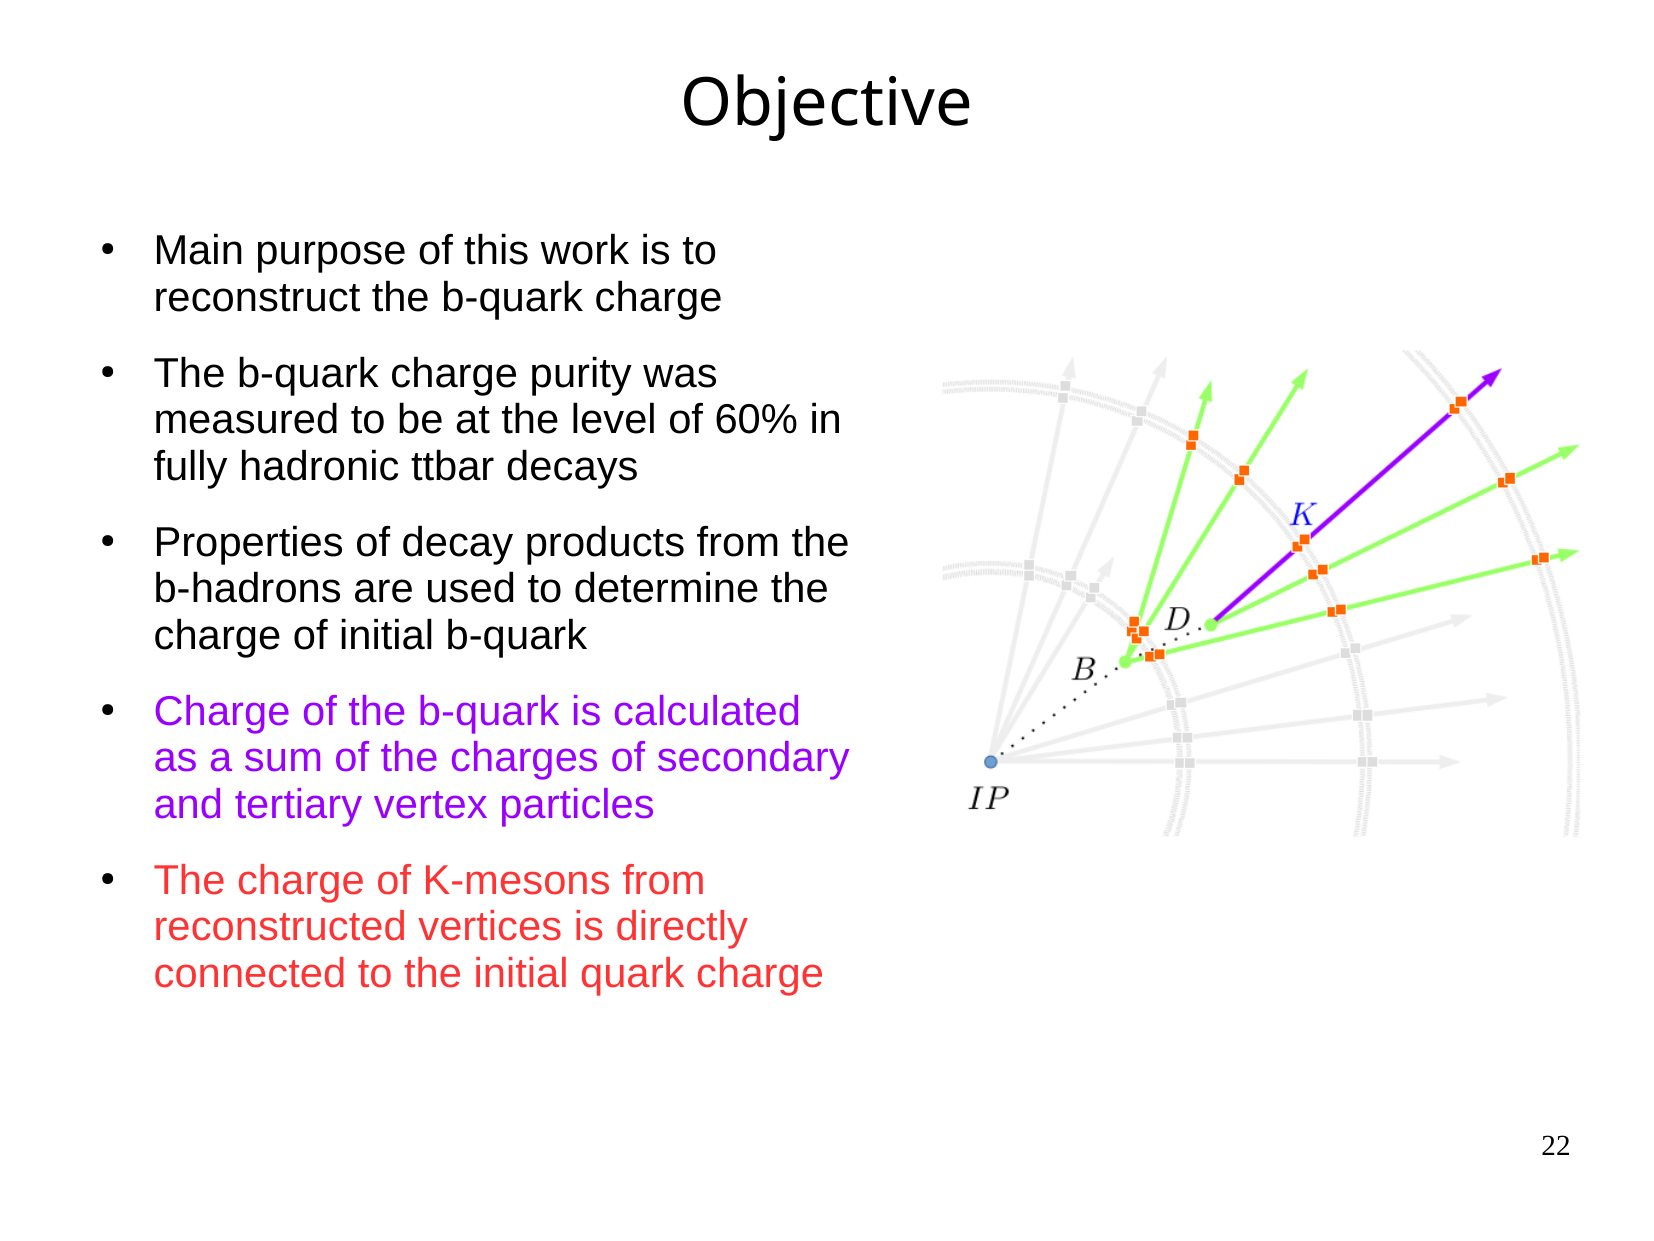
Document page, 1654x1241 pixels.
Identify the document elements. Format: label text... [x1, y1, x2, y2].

picture [942, 317, 1603, 858]
list Main purpose of this work is to reconstruct the b-quark charge The b-quark charge purity was measured to be at the level of 60% in fully hadronic ttbar decays Properties of decay products from the b-hadrons are used to determine the charge of initial b-quark Charge of the b-quark is calculated as a sum of the charges of secondary and tertiary vertex particles The charge of K-mesons from reconstructed vertices is directly connected to the initial quark charge [82, 227, 856, 1114]
title Objective [82, 49, 1571, 151]
